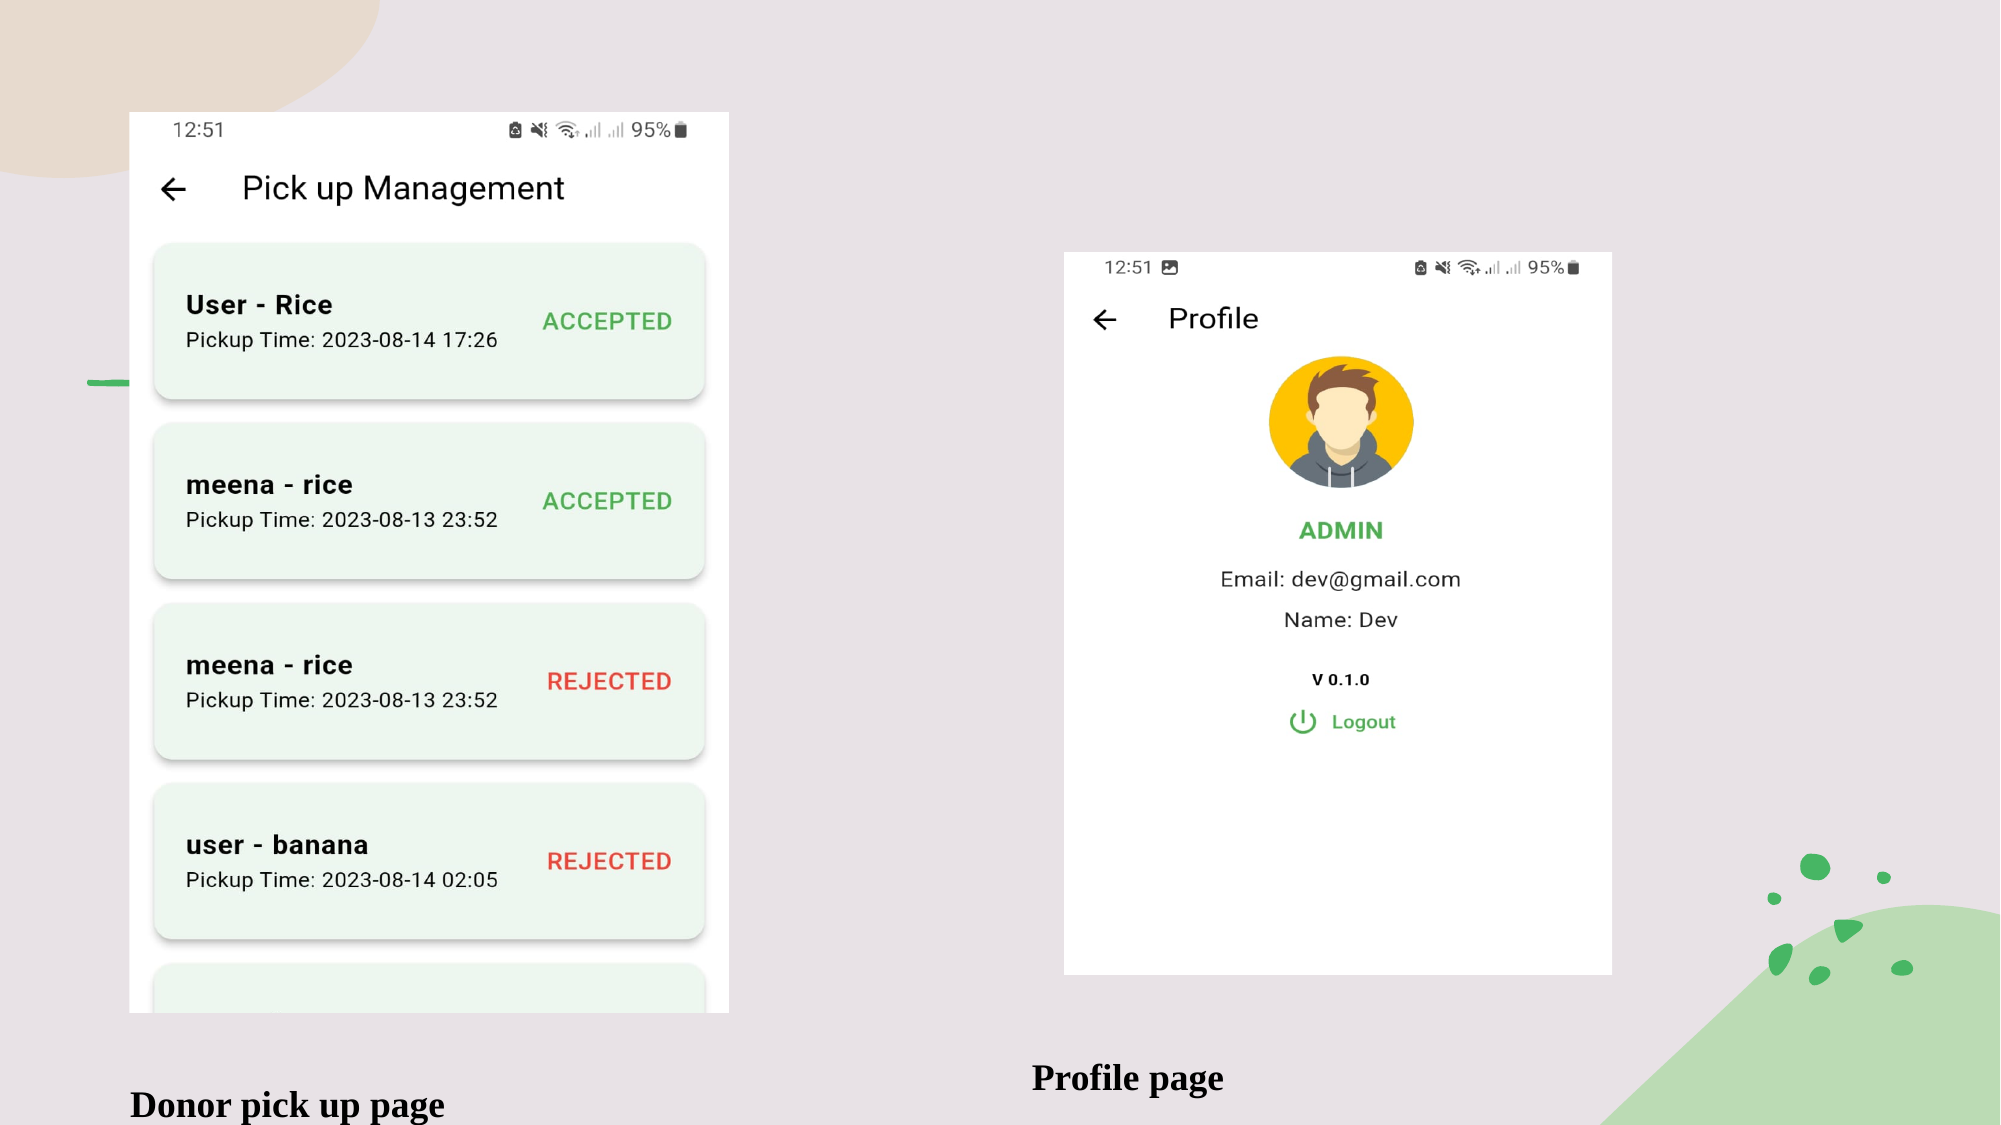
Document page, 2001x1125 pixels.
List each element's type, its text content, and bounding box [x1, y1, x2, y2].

text_box Donor pick up page [115, 1072, 738, 1125]
picture [1058, 0, 1613, 976]
text_box Profile page [1016, 1045, 1627, 1106]
picture [129, 112, 738, 1013]
